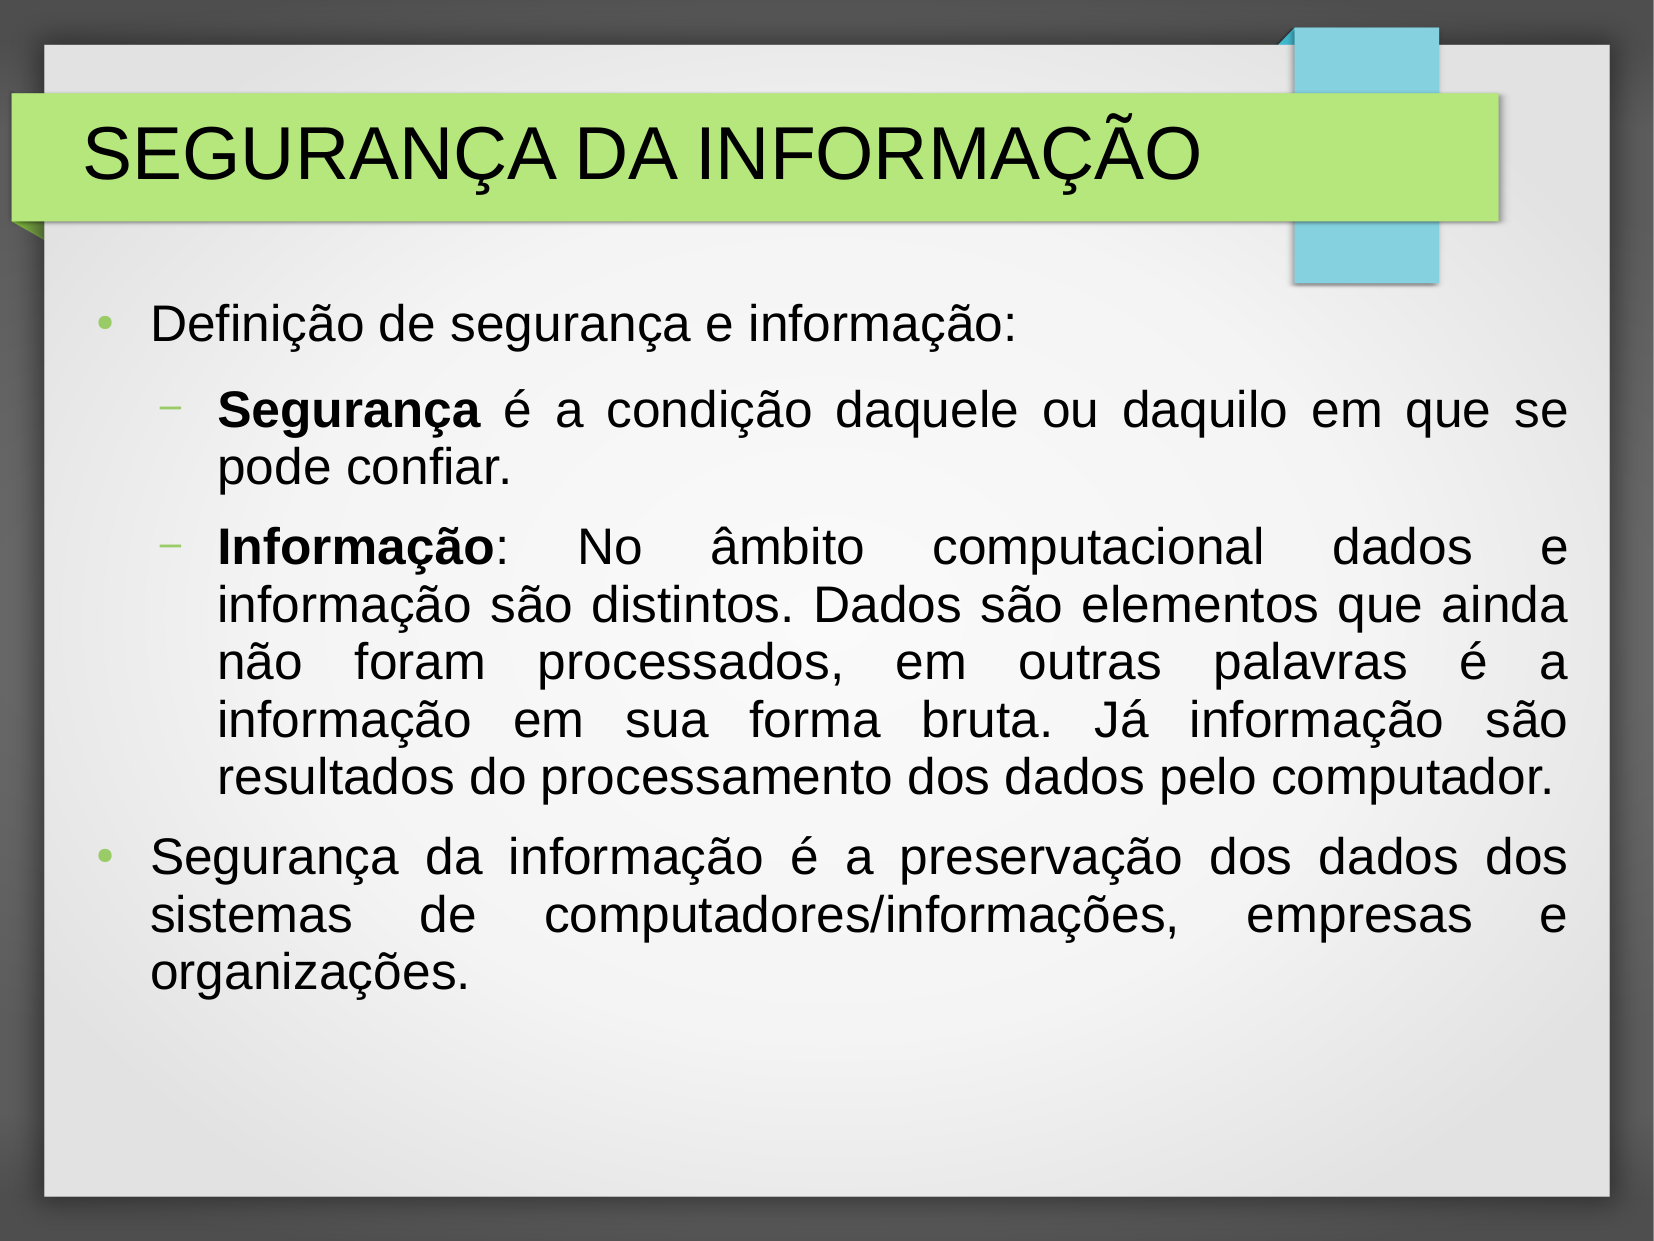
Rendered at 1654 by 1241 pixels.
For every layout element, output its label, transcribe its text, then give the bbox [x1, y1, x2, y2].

picture [0, 0, 1654, 1241]
list Definição de segurança e informação: Segurança é a condição daquele ou daquilo em que se pode confiar. Informação: No âmbito computacional dados e informação são distintos. Dados são elementos que ainda não foram processados, em outras palavras é a informação em sua forma bruta. Já informação são resultados do processamento dos dados pelo computador. Segurança da informação é a preservação dos dados dos sistemas de computadores/informações, empresas e organizações. [82, 295, 1571, 1015]
title SEGURANÇA DA INFORMAÇÃO [82, 94, 1264, 213]
